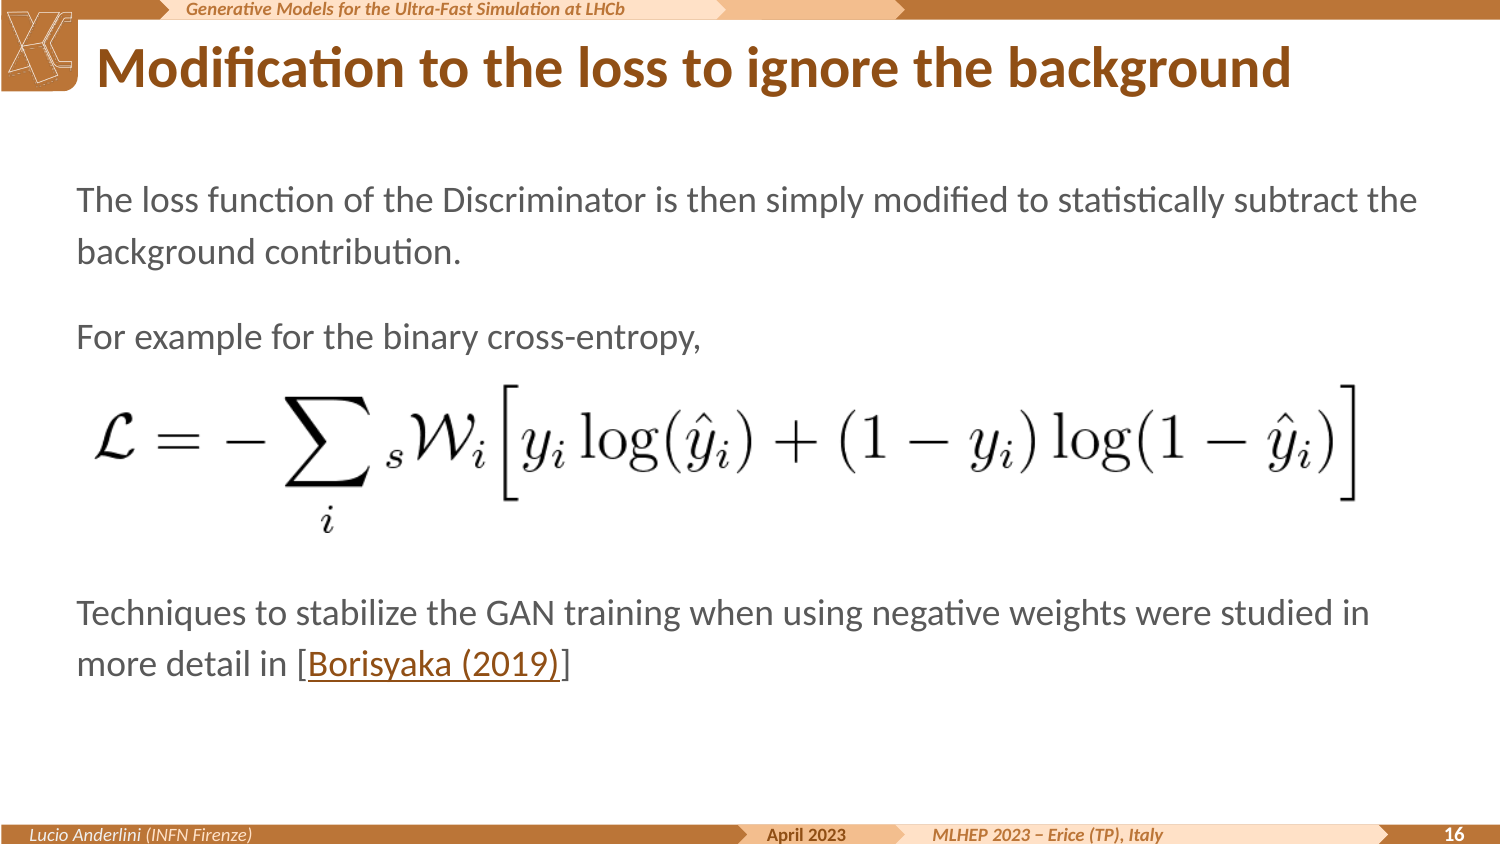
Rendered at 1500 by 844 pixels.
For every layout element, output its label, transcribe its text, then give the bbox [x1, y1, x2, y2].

slide_number <number> [1389, 801, 1480, 844]
list The loss function of the Discriminator is then simply modified to statistically subtract the background contribution. For example for the binary cross-entropy, [61, 153, 1449, 340]
picture [94, 384, 1356, 533]
title Modification to the loss to ignore the background [81, 14, 1480, 109]
list Techniques to stabilize the GAN training when using negative weights were studied in more detail in [Borisyaka (2019)] [61, 565, 1449, 752]
